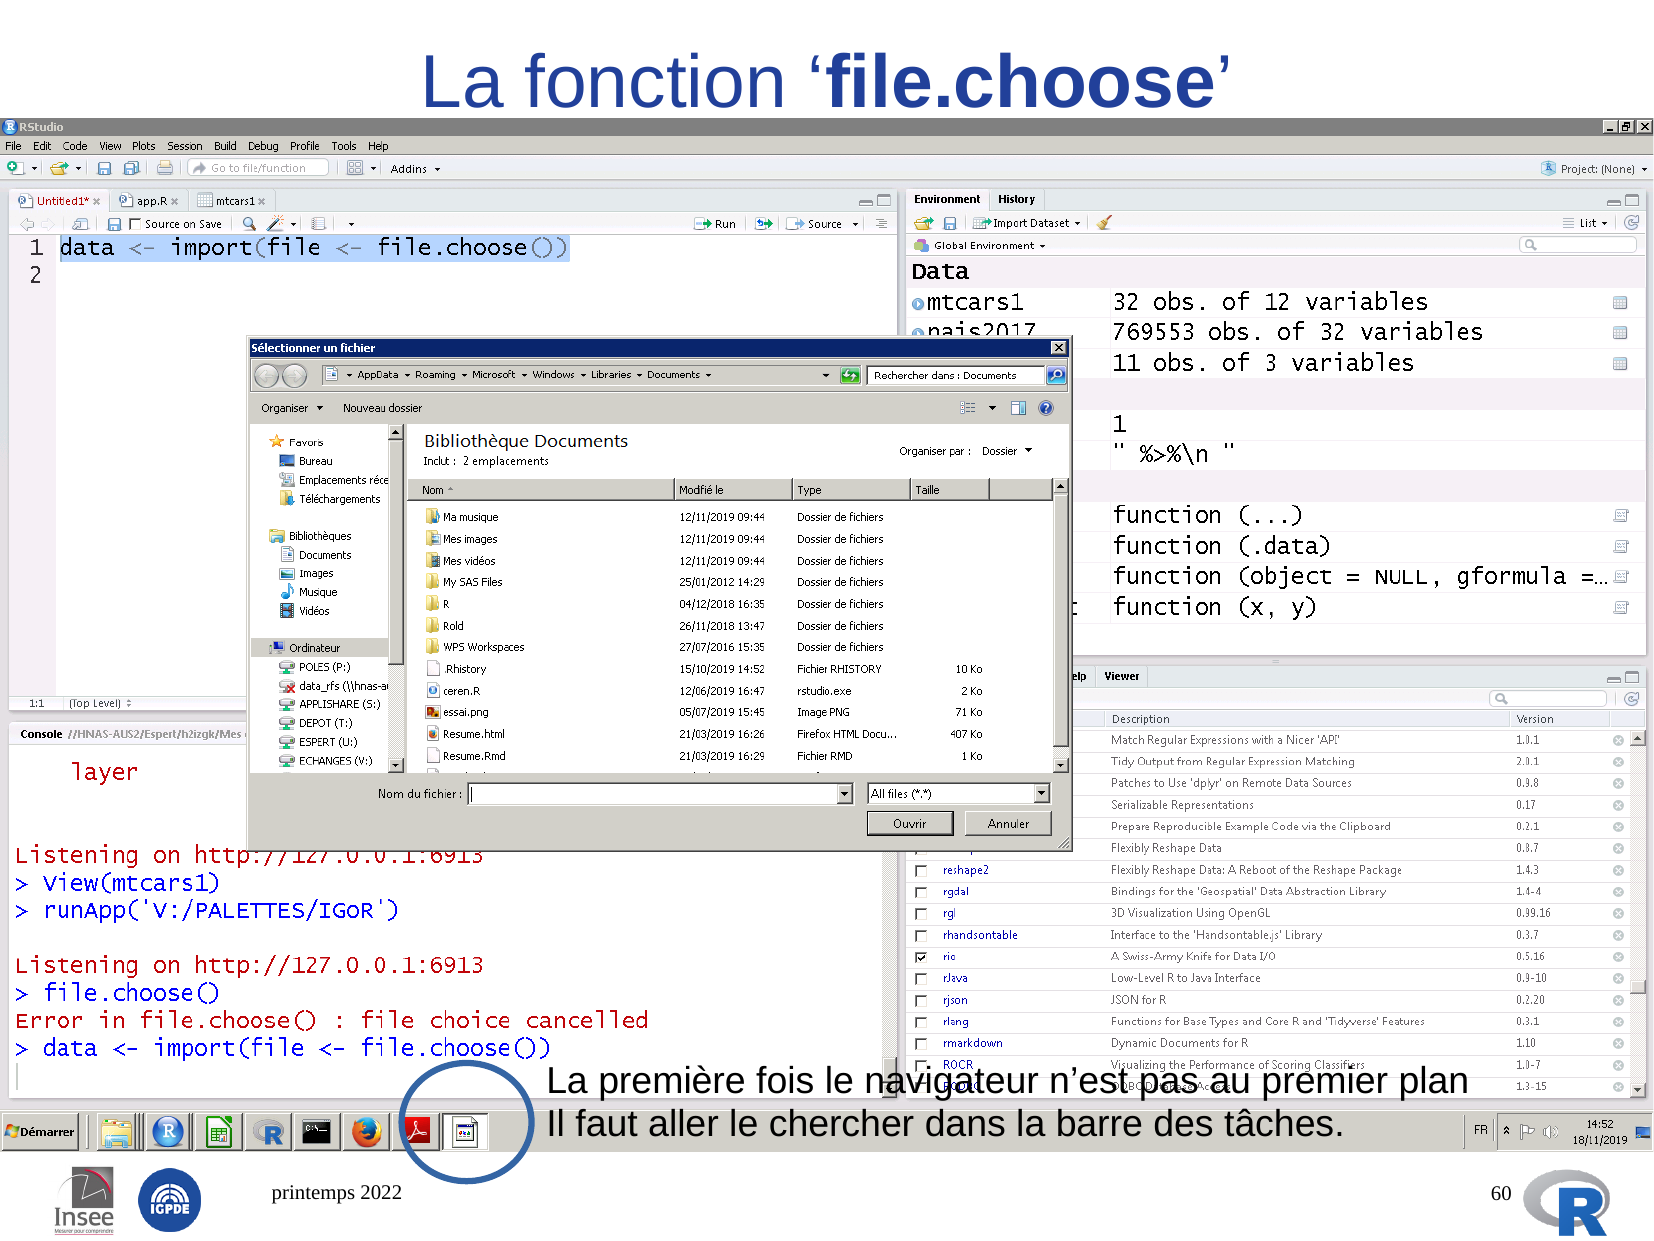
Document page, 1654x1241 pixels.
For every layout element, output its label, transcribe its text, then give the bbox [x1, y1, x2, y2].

picture [405, 1067, 528, 1152]
picture [0, 118, 1654, 1152]
title La fonction ‘file.choose’ [82, 35, 1571, 128]
text_box La première fois le navigateur n’est pas au premier plan Il faut aller le chercher dans la barre des tâches. [531, 1052, 1485, 1152]
picture [47, 1163, 120, 1236]
picture [138, 1168, 201, 1232]
picture [1523, 1169, 1610, 1236]
